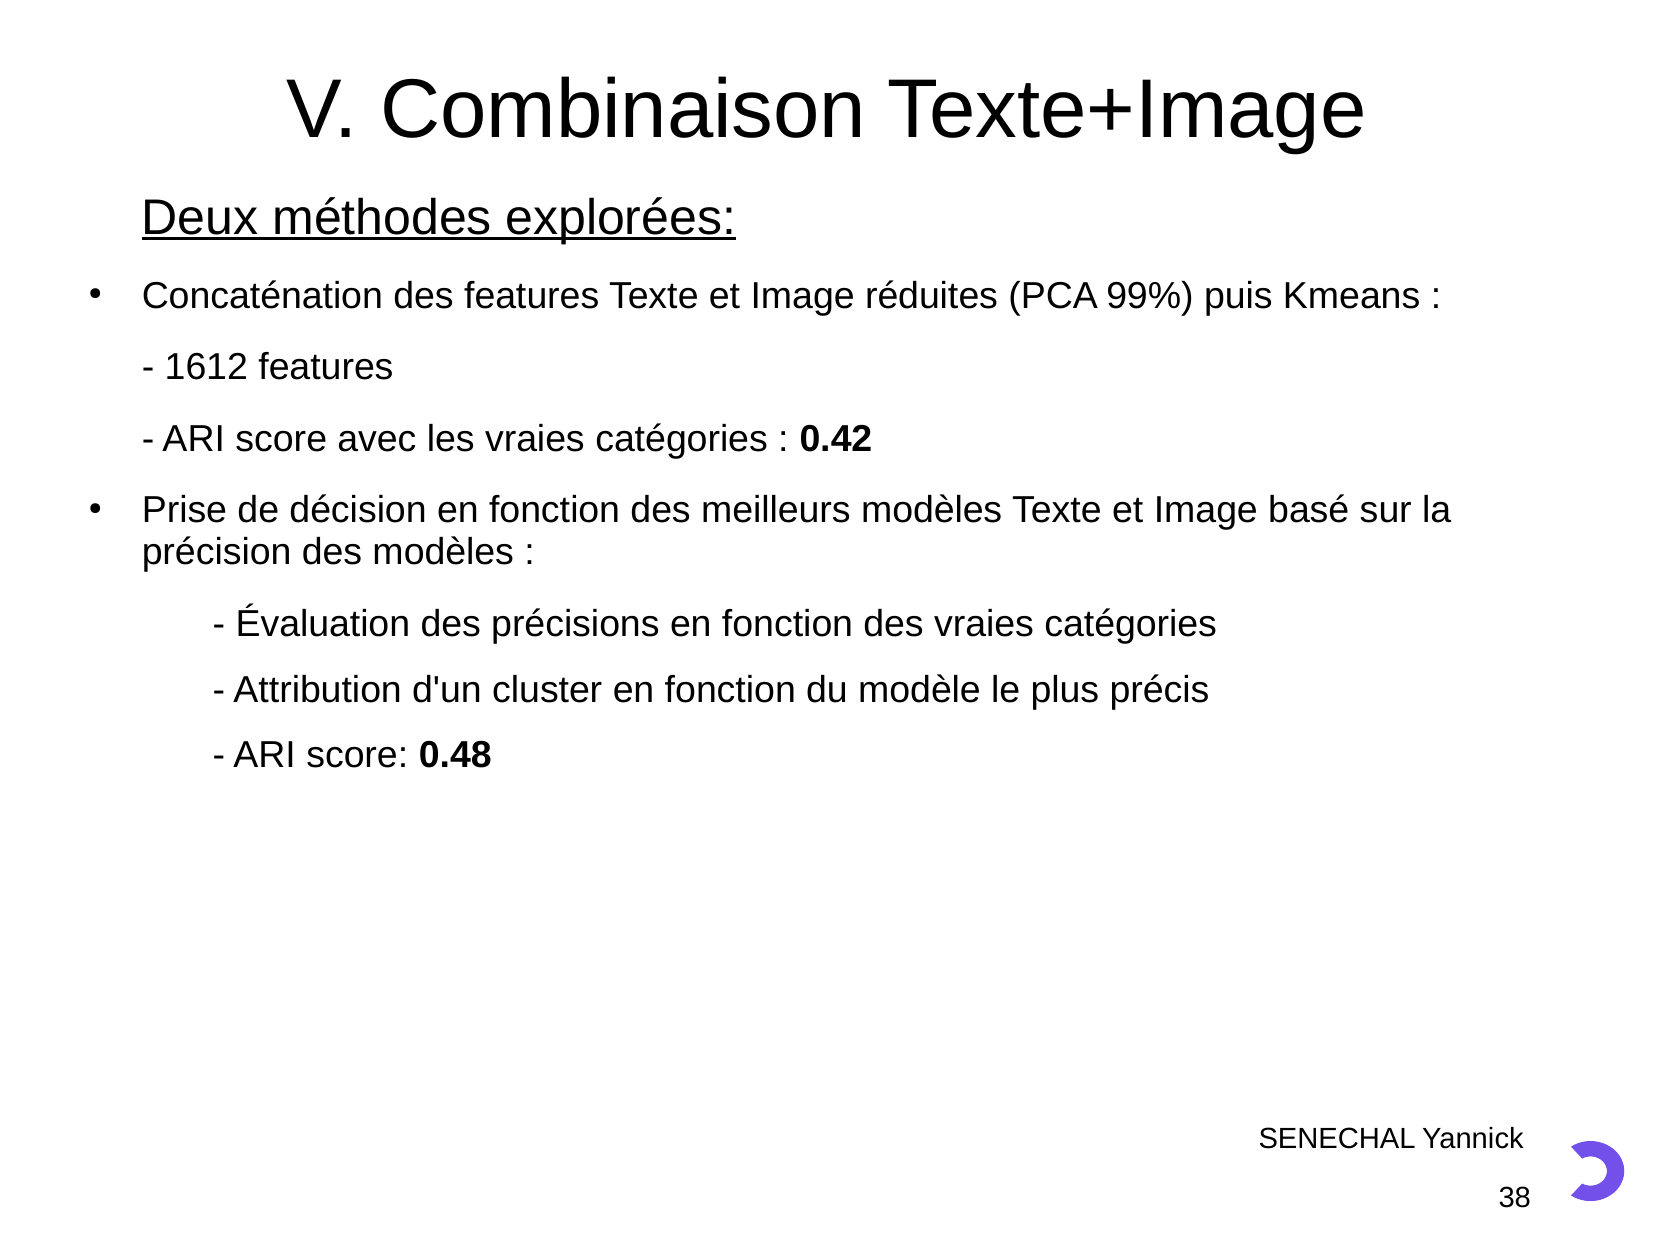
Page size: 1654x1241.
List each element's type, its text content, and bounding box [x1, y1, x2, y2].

list Deux méthodes explorées: Concaténation des features Texte et Image réduites (PCA 99%) puis Kmeans : - 1612 features - ARI score avec les vraies catégories : 0.42 Prise de décision en fonction des meilleurs modèles Texte et Image basé sur la précision des modèles : - Évaluation des précisions en fonction des vraies catégories - Attribution d'un cluster en fonction du modèle le plus précis - ARI score: 0.48 [70, 189, 1560, 1241]
picture [1560, 1125, 1642, 1217]
title V. Combinaison Texte+Image [82, 5, 1571, 213]
